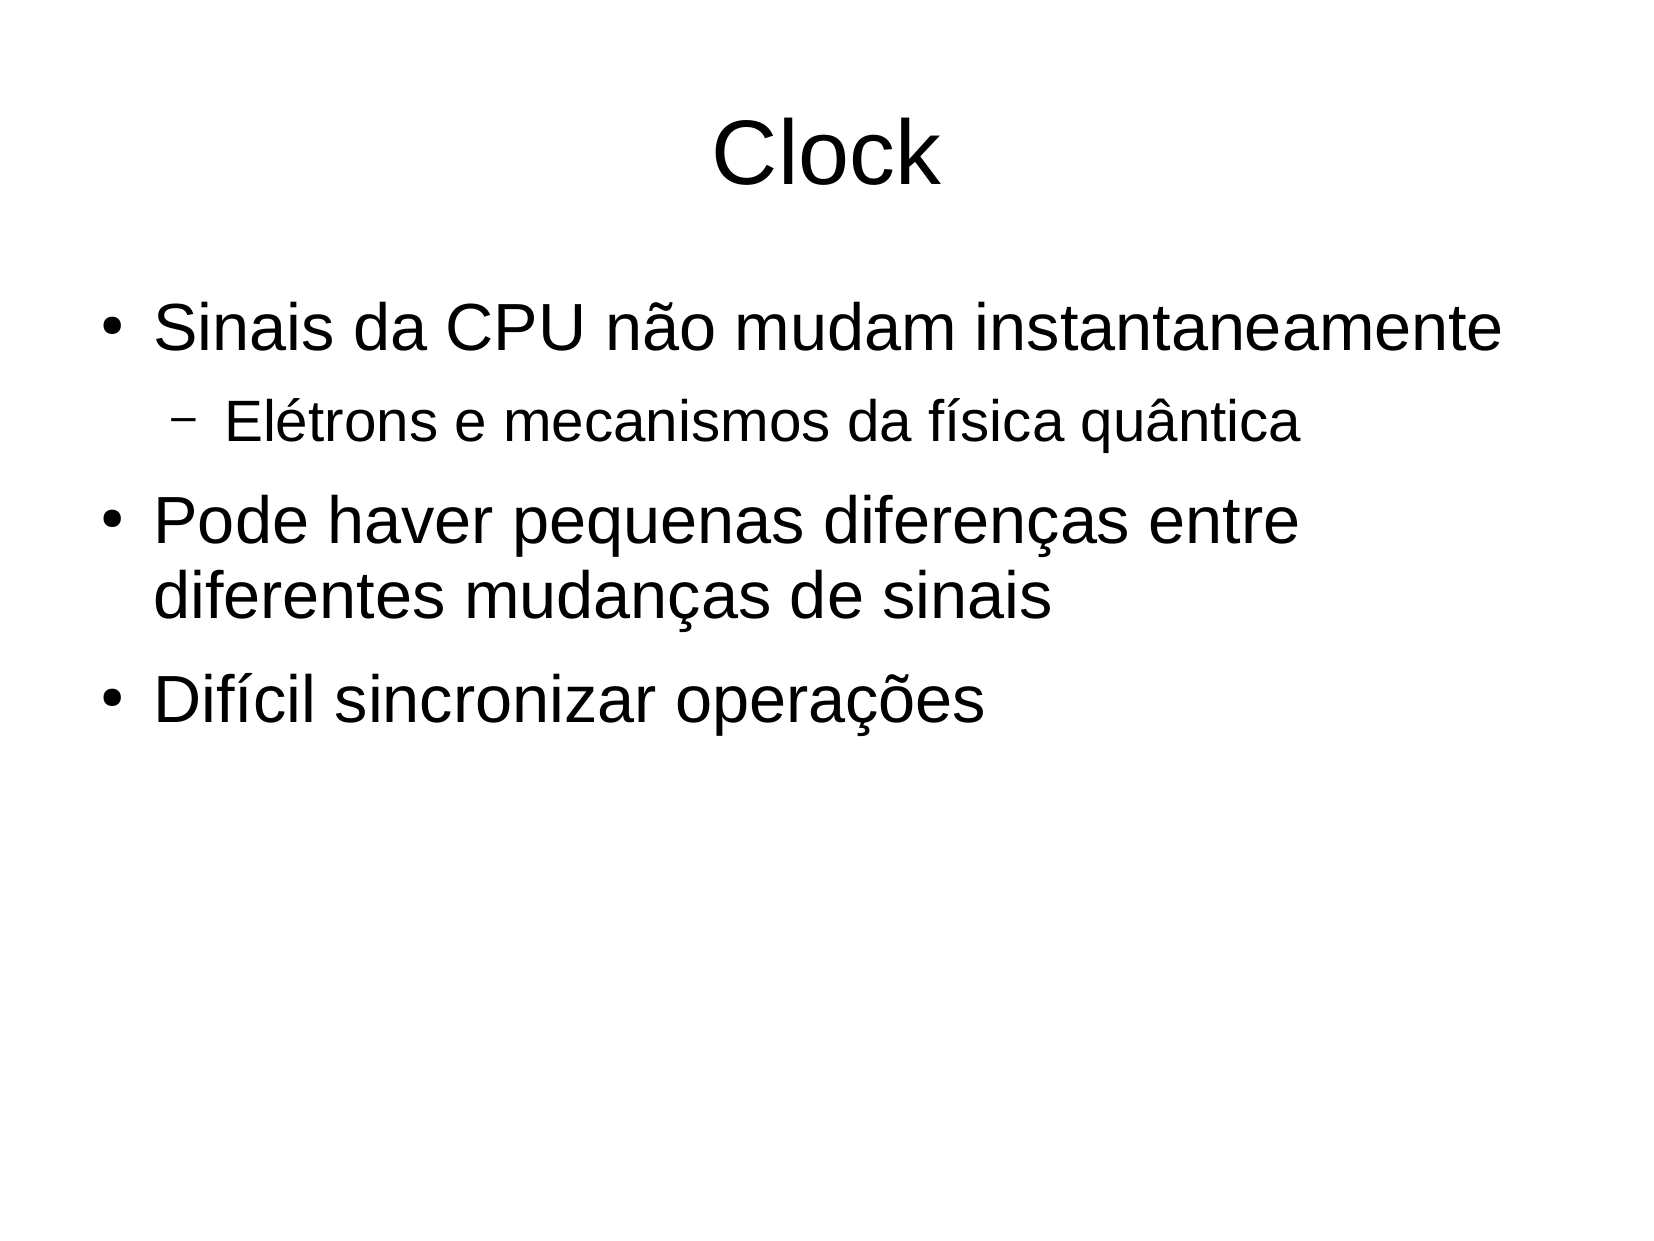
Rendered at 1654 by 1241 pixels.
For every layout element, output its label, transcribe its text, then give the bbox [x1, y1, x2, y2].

title Clock [82, 49, 1571, 257]
list Sinais da CPU não mudam instantaneamente Elétrons e mecanismos da física quântica Pode haver pequenas diferenças entre diferentes mudanças de sinais Difícil sincronizar operações [82, 290, 1571, 1010]
